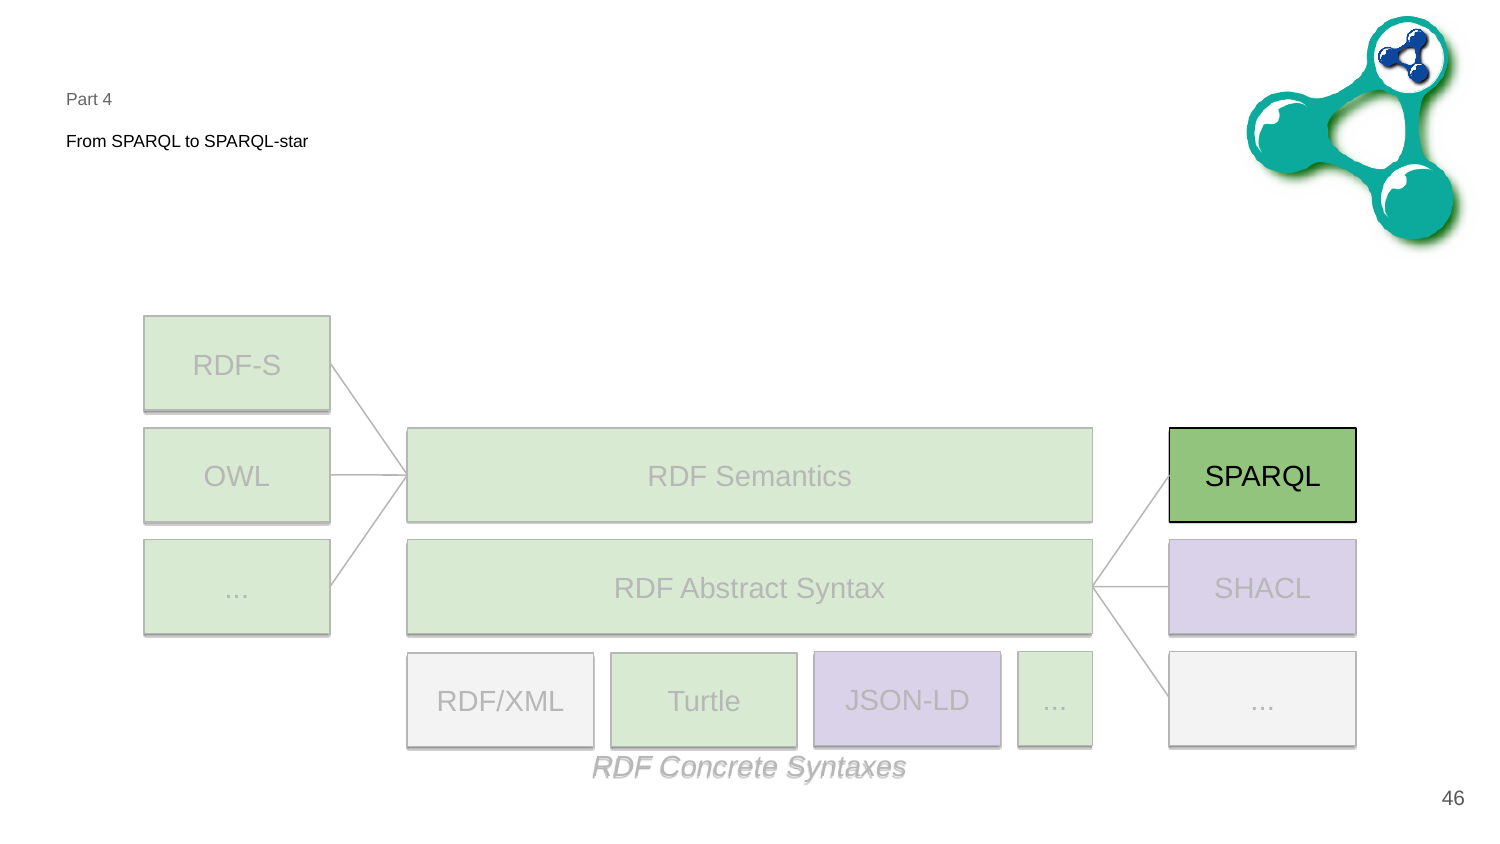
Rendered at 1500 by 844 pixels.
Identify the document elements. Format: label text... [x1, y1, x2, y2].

text_box SHACL [1169, 539, 1356, 634]
text_box JSON-LD [814, 651, 1001, 746]
text_box Turtle [610, 652, 798, 747]
slide_number <number> [1389, 764, 1480, 830]
text_box ... [1169, 651, 1356, 746]
text_box ... [143, 539, 331, 634]
title Part 4 From SPARQL to SPARQL-star [51, 72, 1233, 167]
text_box SPARQL [1169, 428, 1356, 522]
text_box ... [1017, 651, 1093, 746]
text_box RDF Semantics [407, 428, 1093, 522]
text_box RDF/XML [407, 652, 594, 747]
text_box RDF-S [143, 316, 331, 411]
text_box OWL [143, 427, 331, 522]
picture [1233, 11, 1482, 260]
text_box RDF Abstract Syntax [407, 539, 1093, 634]
text_box RDF Concrete Syntaxes [407, 732, 1093, 798]
